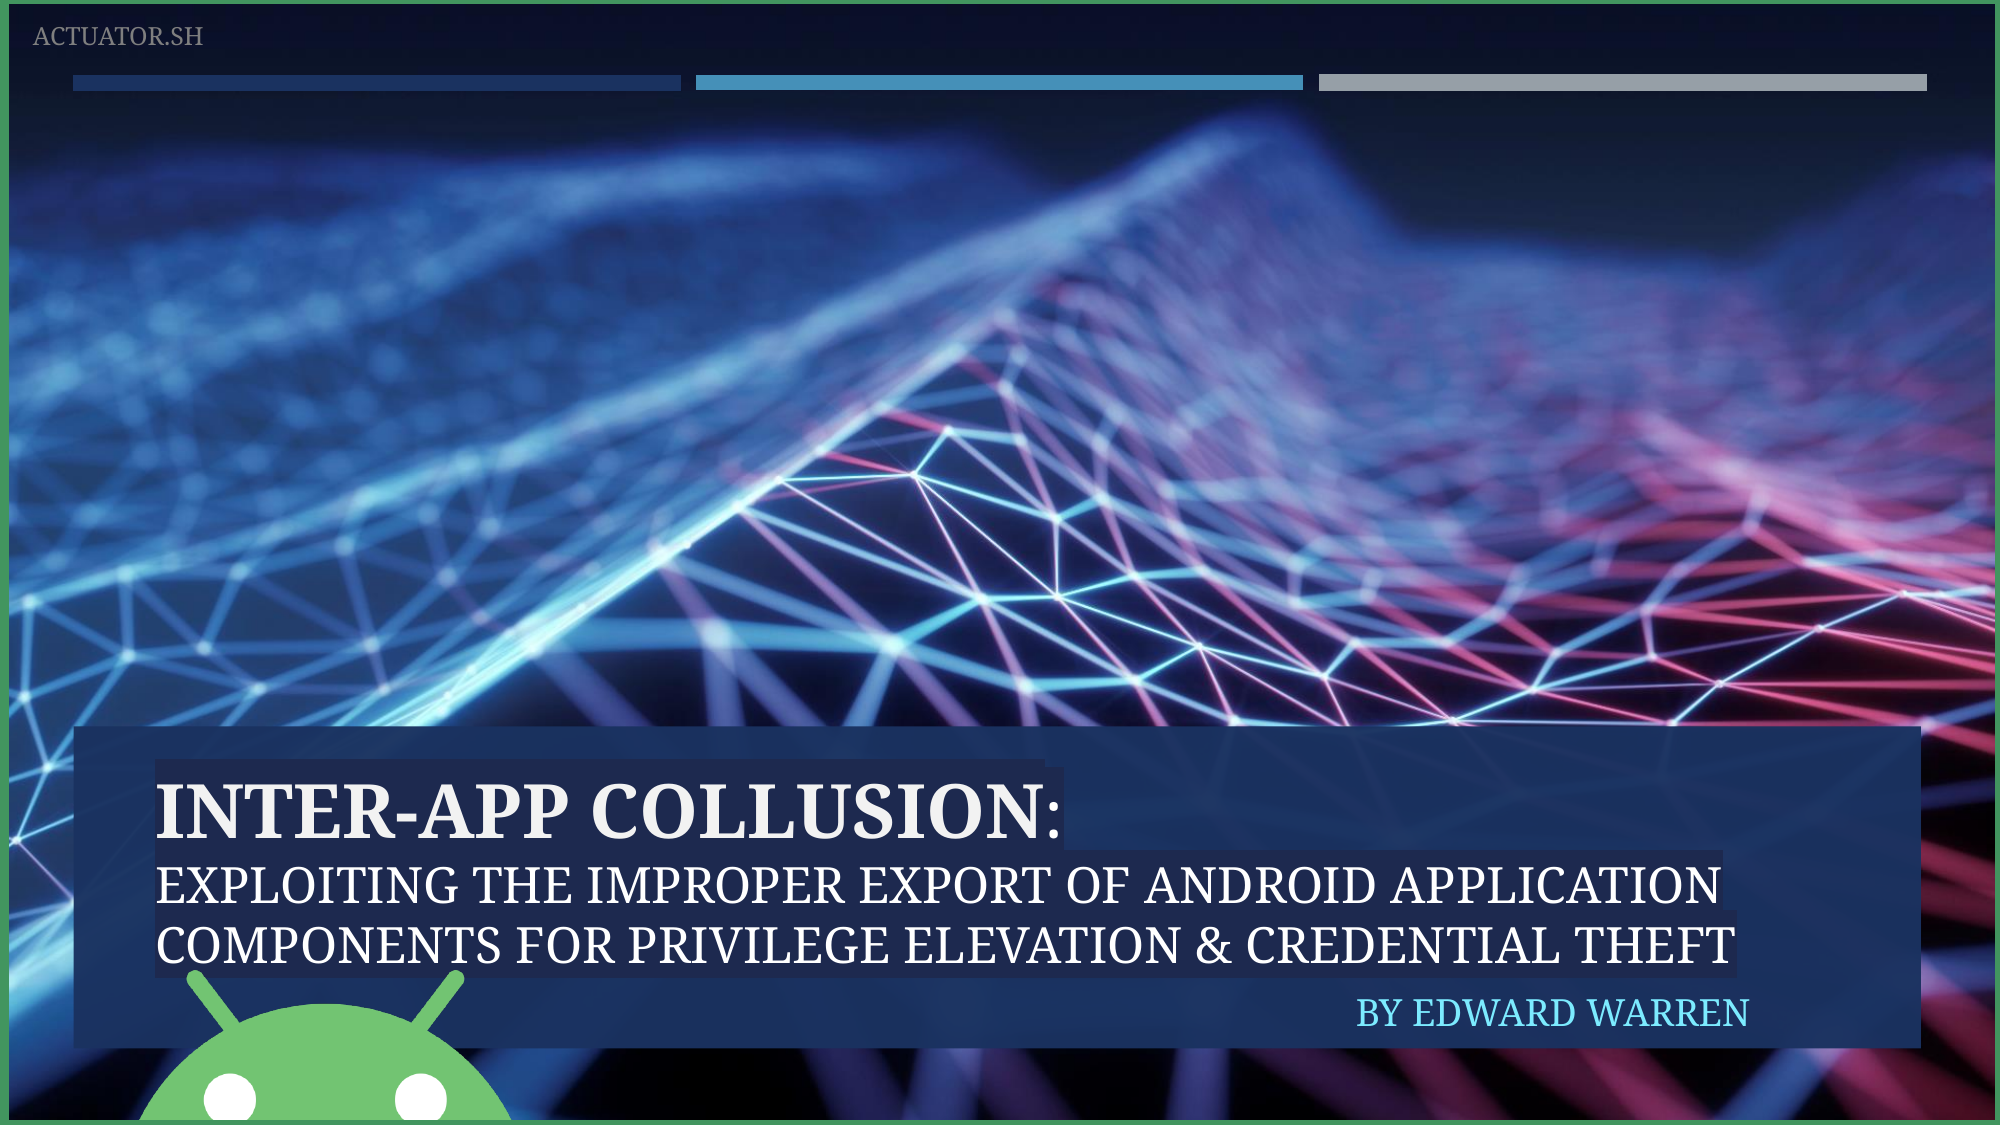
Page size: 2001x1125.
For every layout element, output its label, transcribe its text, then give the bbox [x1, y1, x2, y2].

subtitle BY EDWARD WARREN [1340, 981, 1790, 1032]
text_box [696, 75, 1303, 90]
title Inter-app collusion: Exploiting the improper export of android application components for privilege elevation & credential theft [140, 747, 1995, 982]
text_box [73, 75, 681, 91]
picture [9, 4, 1995, 1120]
text_box [74, 726, 1921, 783]
text_box Actuator.sh [17, 12, 295, 62]
text_box [914, 982, 1921, 1048]
text_box [1319, 74, 1927, 91]
